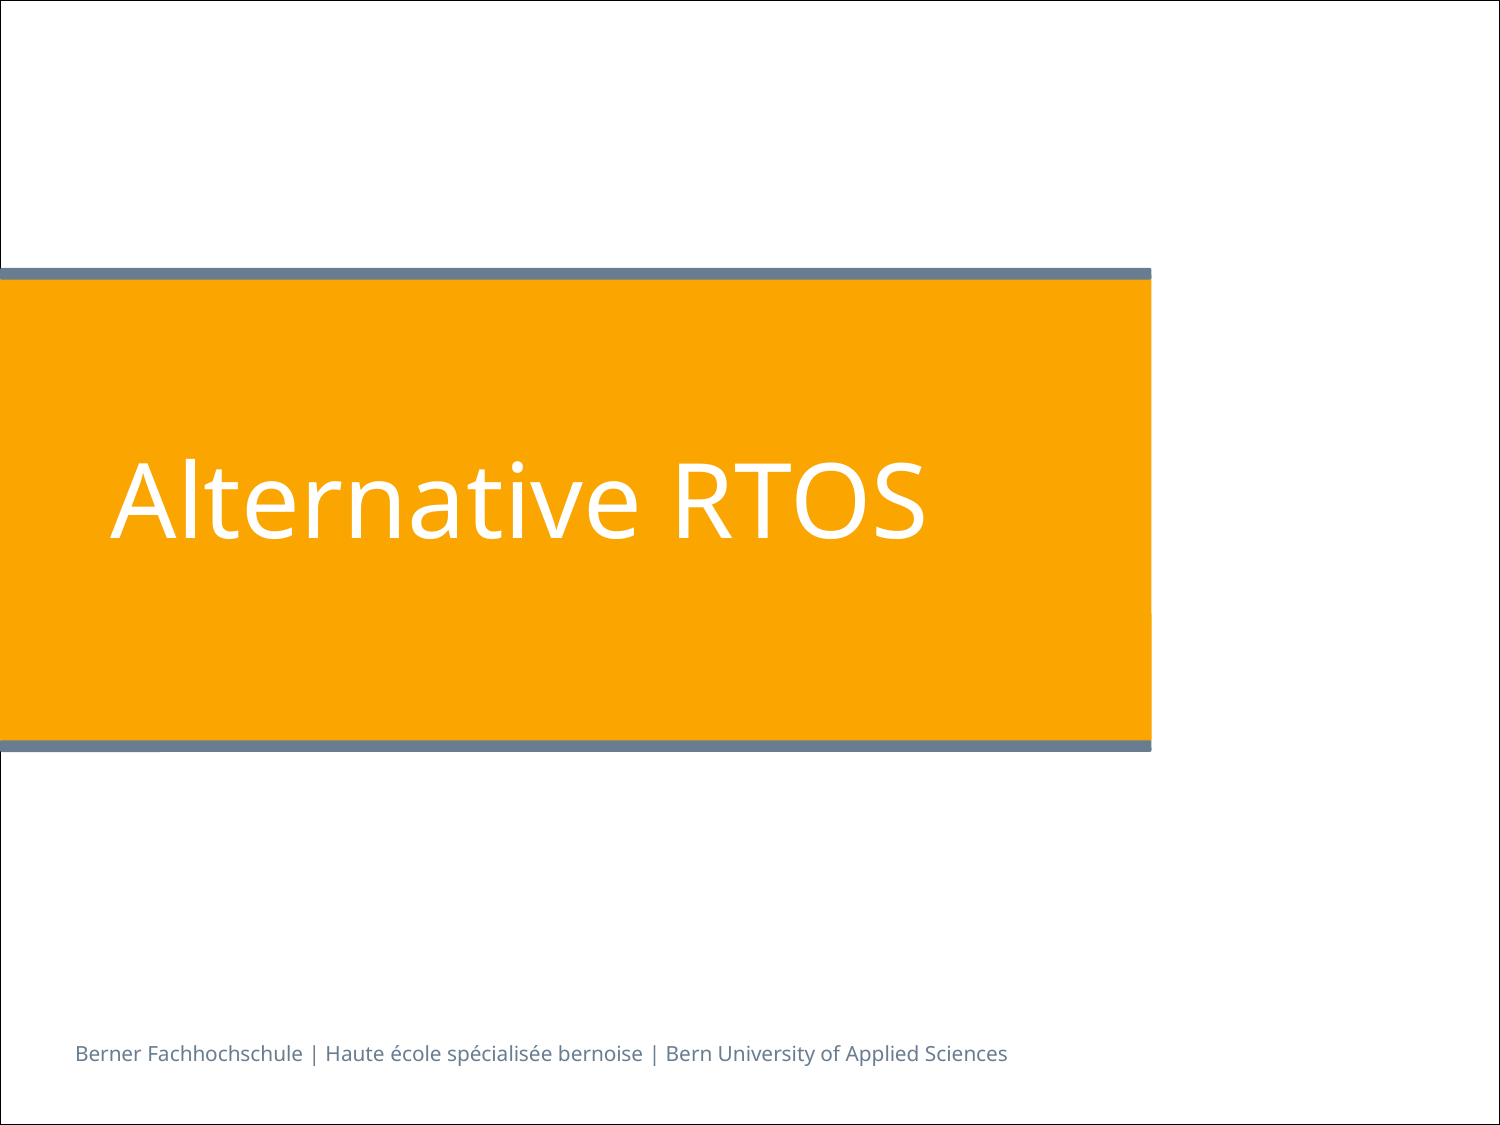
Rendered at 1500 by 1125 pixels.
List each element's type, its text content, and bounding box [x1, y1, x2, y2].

title Alternative RTOS [110, 426, 1017, 616]
